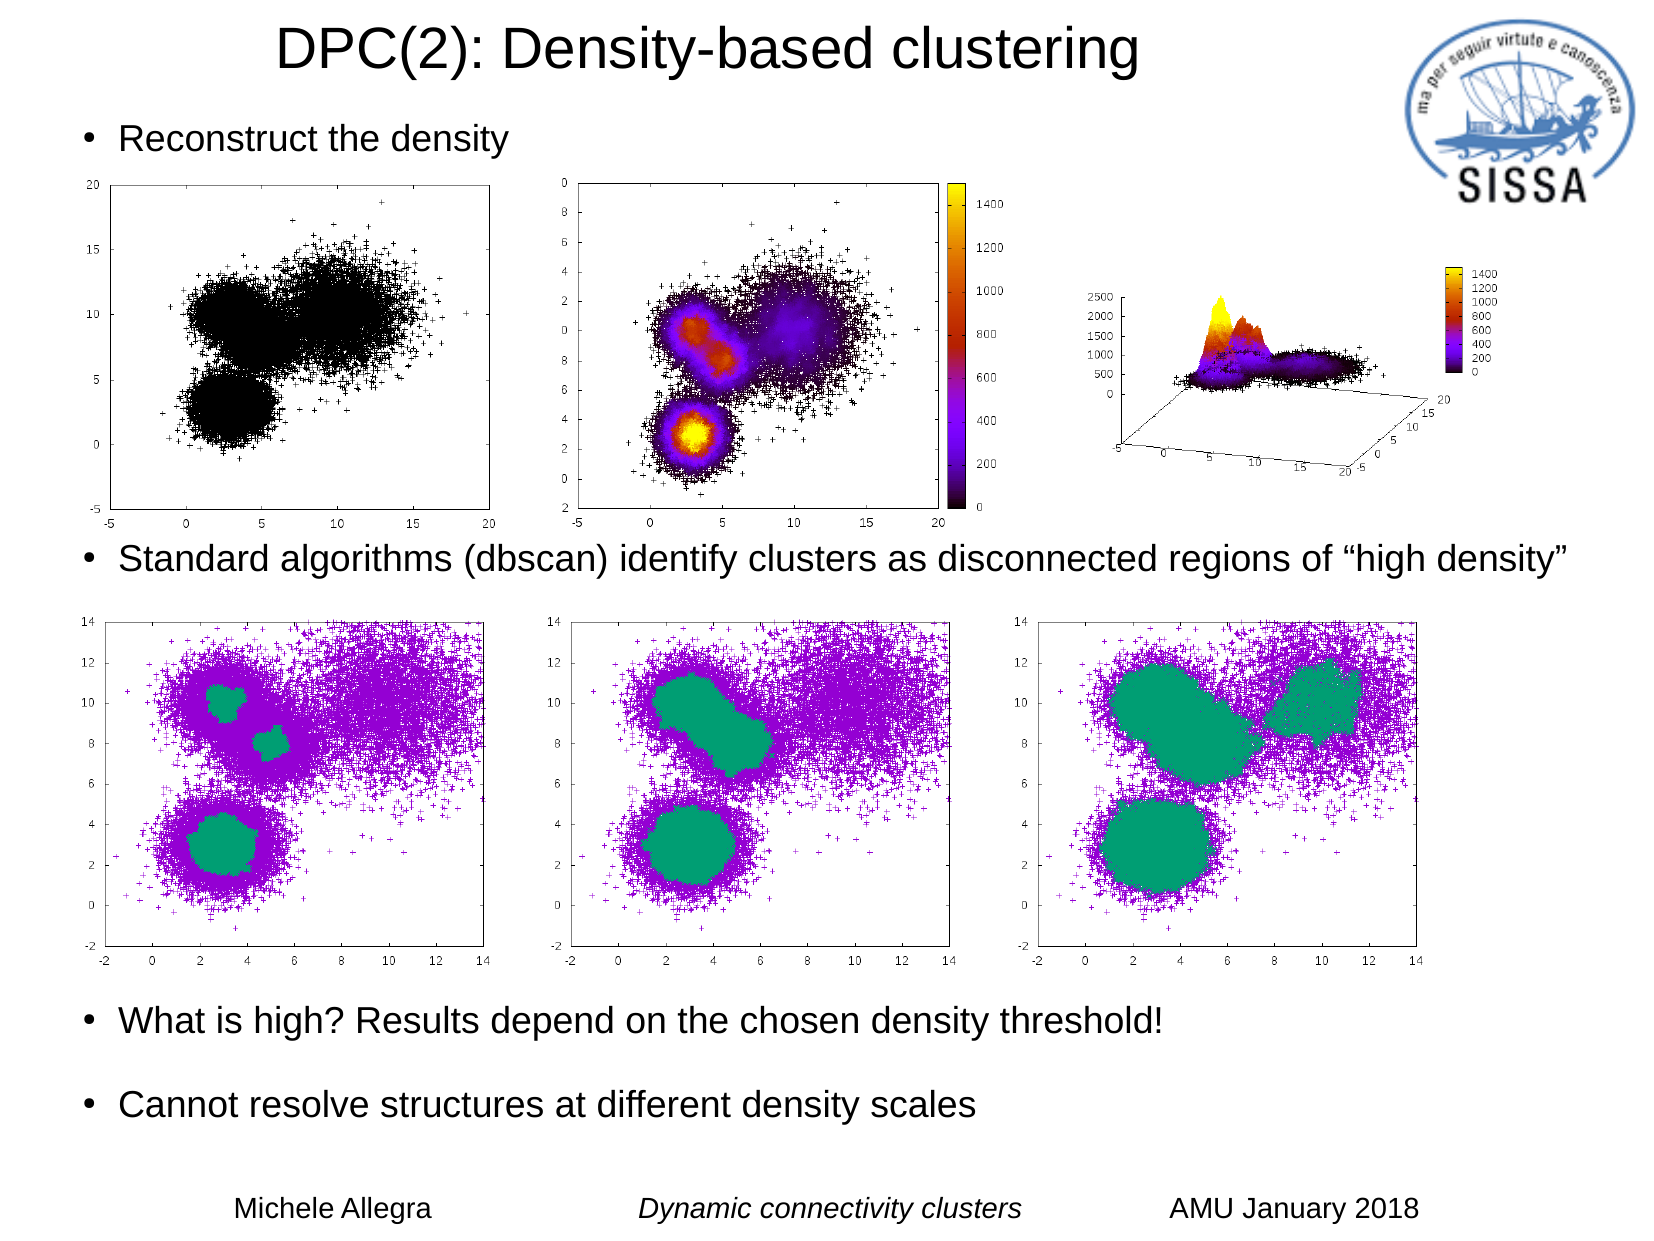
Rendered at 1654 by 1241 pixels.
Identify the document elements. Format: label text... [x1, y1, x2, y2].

picture [1045, 16, 1652, 526]
title DPC(2): Density-based clustering [82, 0, 1335, 100]
picture [62, 606, 1489, 977]
subtitle Reconstruct the density Standard algorithms (dbscan) identify clusters as disconnected regions of “high density” What is high? Results depend on the chosen density threshold! Cannot resolve structures at different density scales [82, 117, 1571, 1168]
picture [67, 167, 1029, 539]
title Michele Allegra Dynamic connectivity clusters AMU January 2018 [82, 1171, 1572, 1241]
